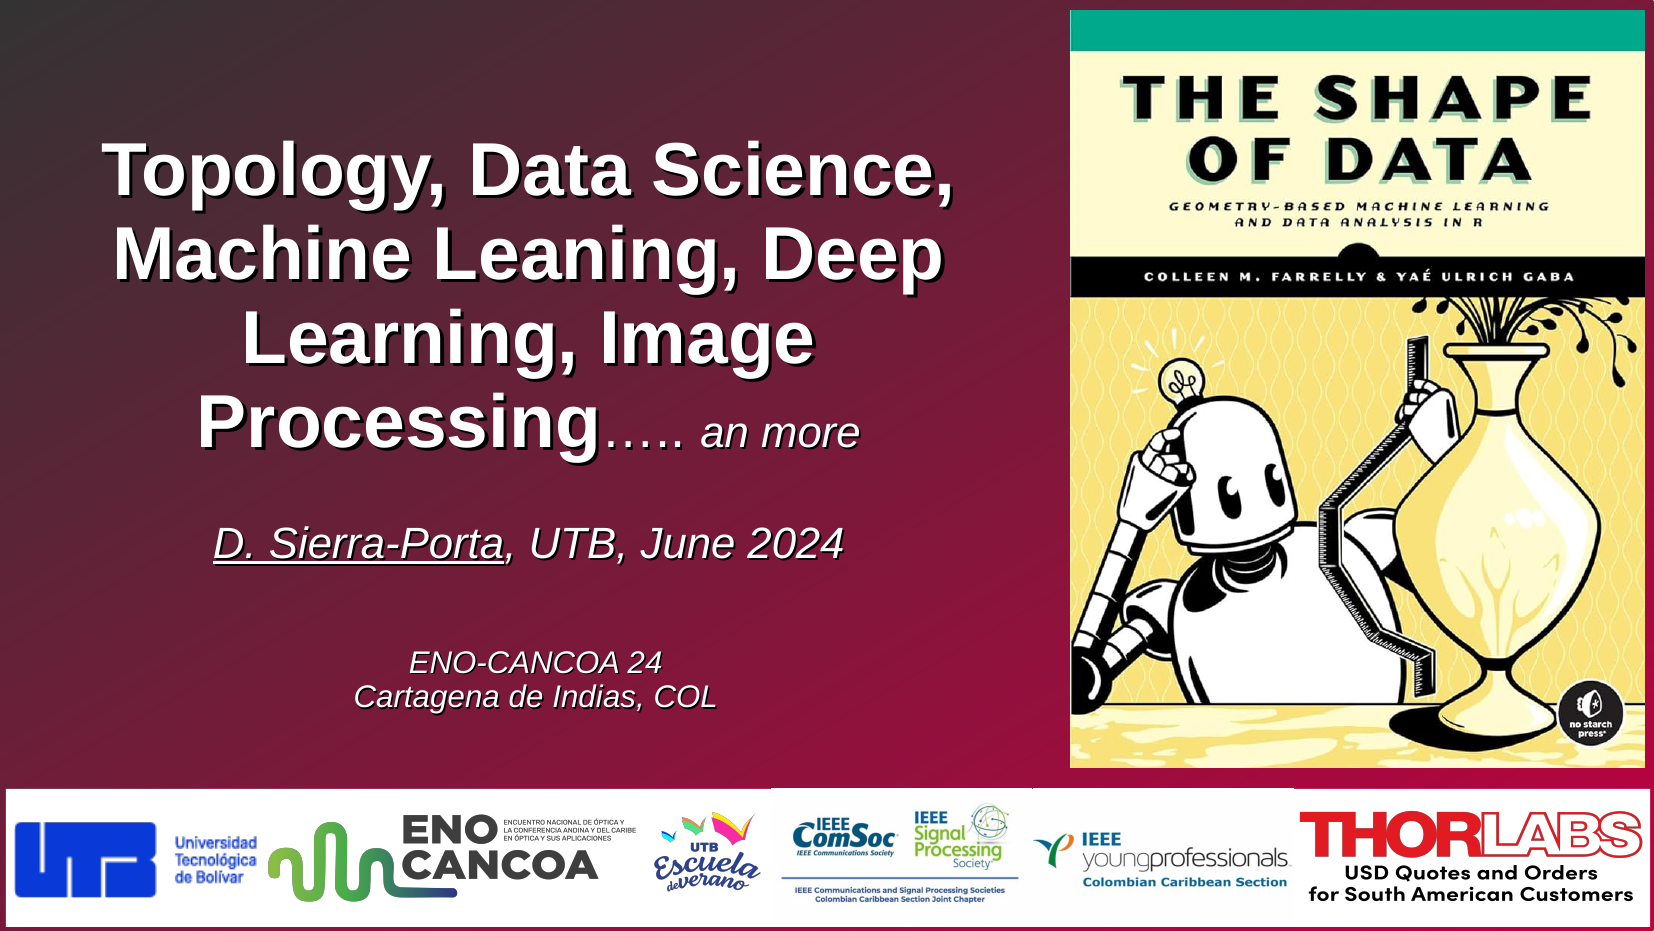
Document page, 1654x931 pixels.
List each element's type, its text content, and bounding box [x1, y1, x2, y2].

picture [1070, 10, 1645, 768]
text_box [5, 788, 1651, 927]
picture [1033, 788, 1649, 924]
subtitle Topology, Data Science, Machine Leaning, Deep Learning, Image Processing….. an more D. Sierra-Porta, UTB, June 2024 [45, 57, 1013, 638]
text_box ENO-CANCOA 24 Cartagena de Indias, COL [300, 637, 772, 722]
picture [771, 788, 1032, 924]
picture [14, 799, 767, 917]
